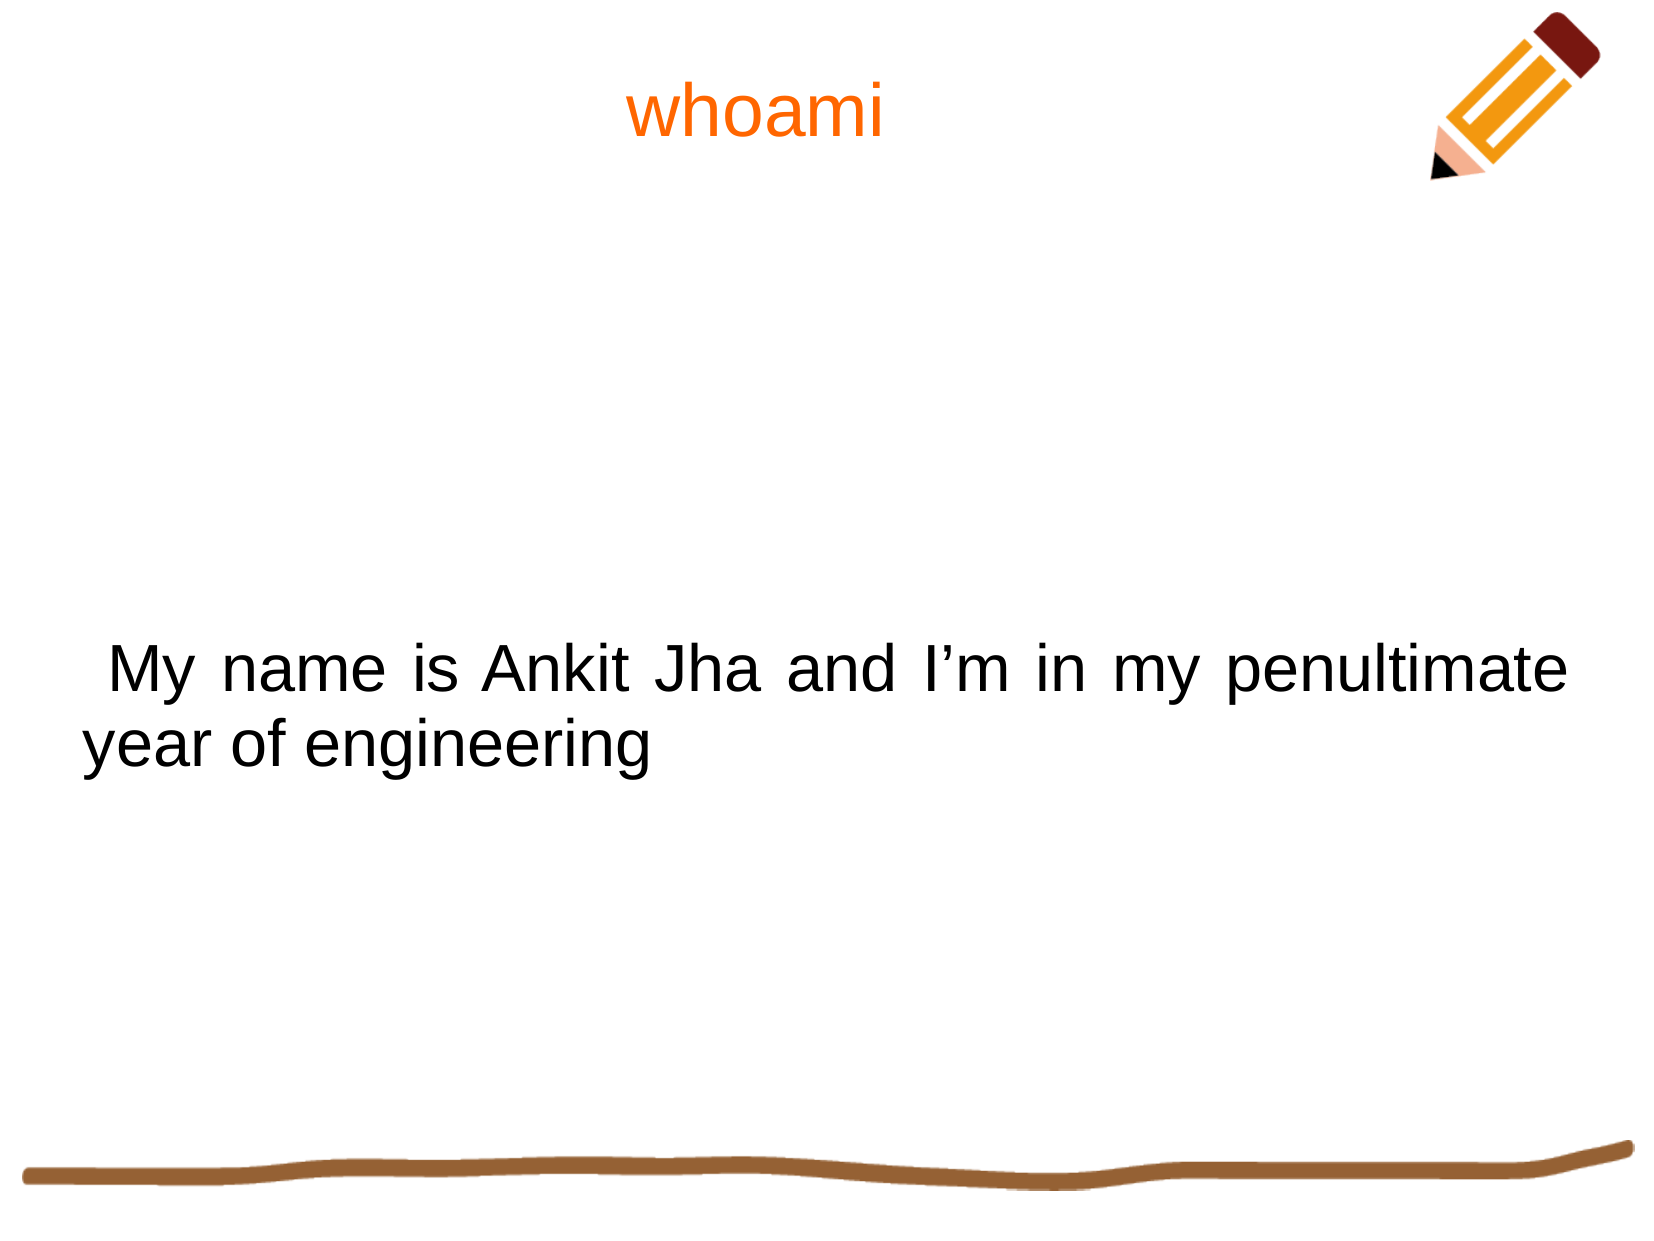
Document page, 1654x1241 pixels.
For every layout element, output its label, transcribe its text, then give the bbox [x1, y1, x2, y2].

picture [1430, 12, 1601, 181]
title whoami [82, 49, 1430, 172]
picture [22, 1140, 1635, 1191]
subtitle My name is Ankit Jha and I’m in my penultimate year of engineering [82, 290, 1571, 1122]
